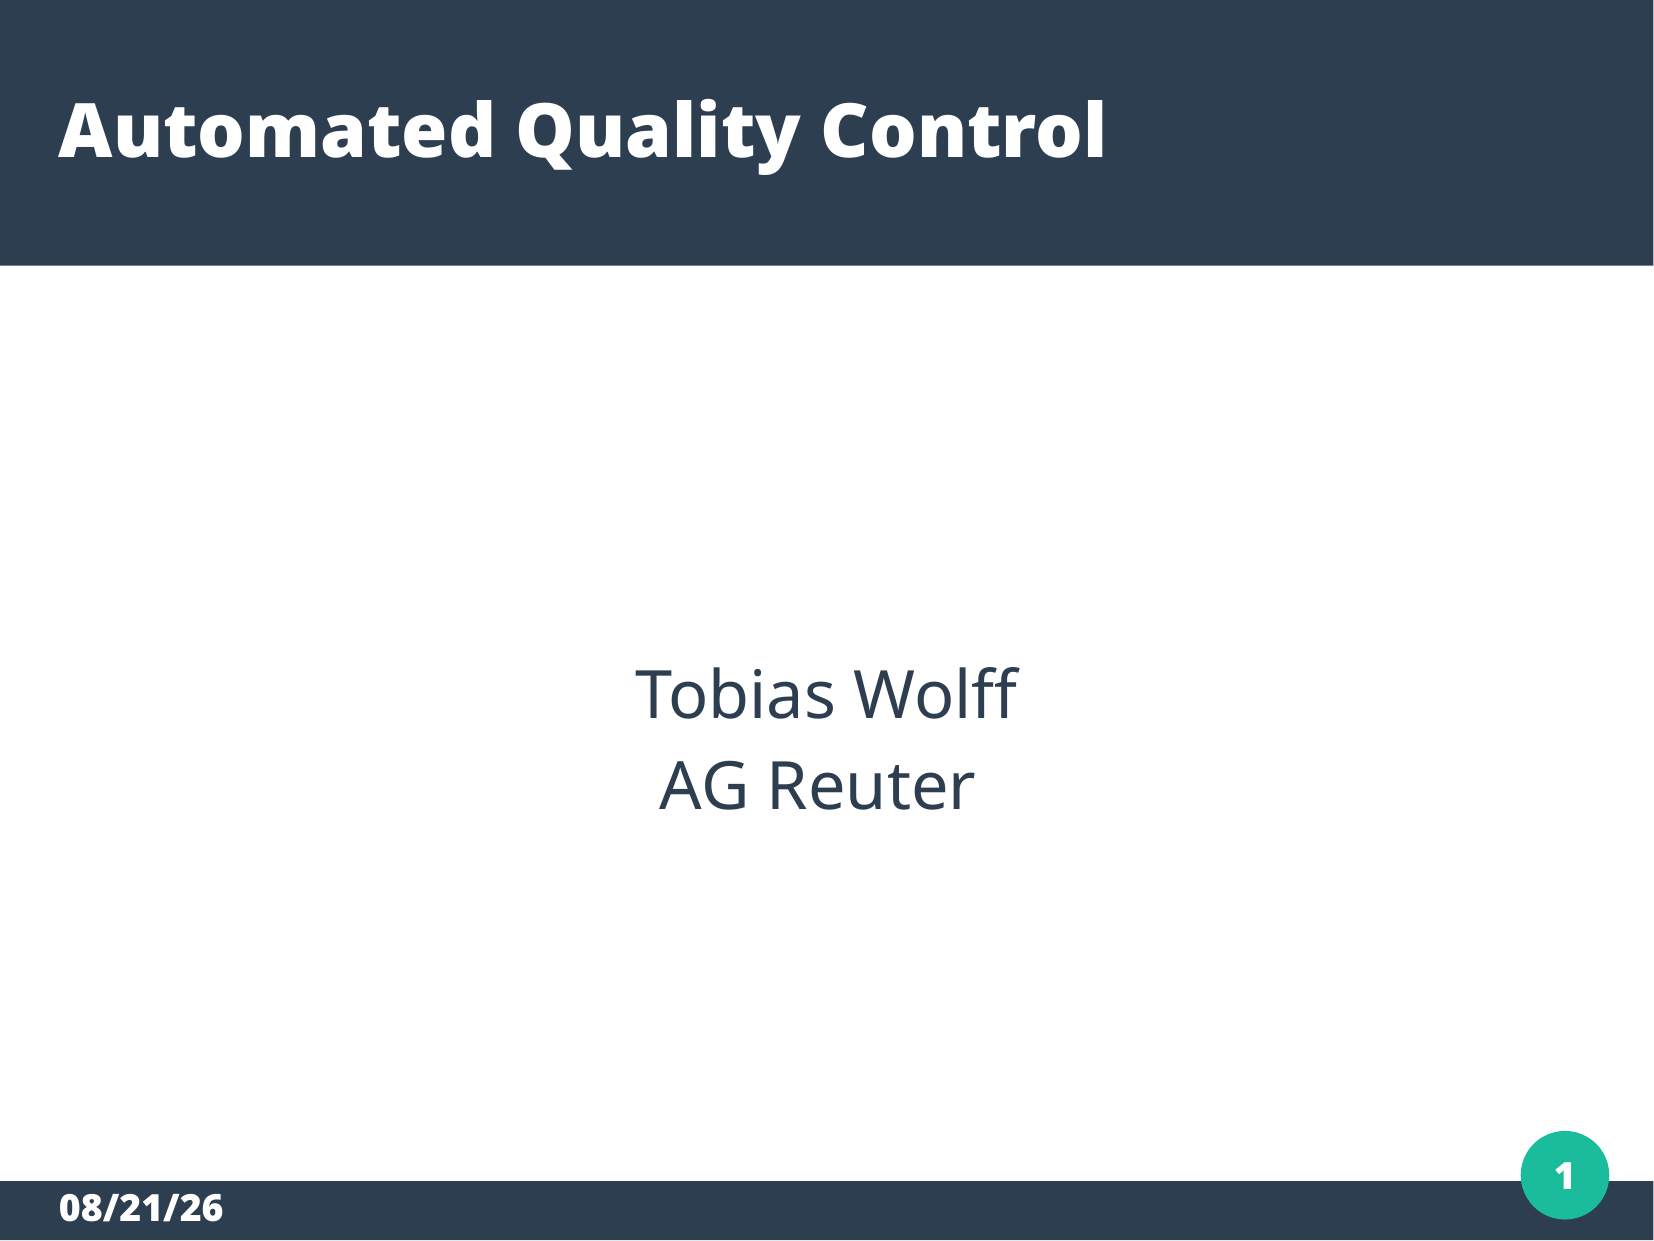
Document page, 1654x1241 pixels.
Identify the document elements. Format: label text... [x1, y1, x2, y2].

title Automated Quality Control [59, 49, 1595, 207]
subtitle Tobias Wolff AG Reuter [59, 324, 1595, 1152]
